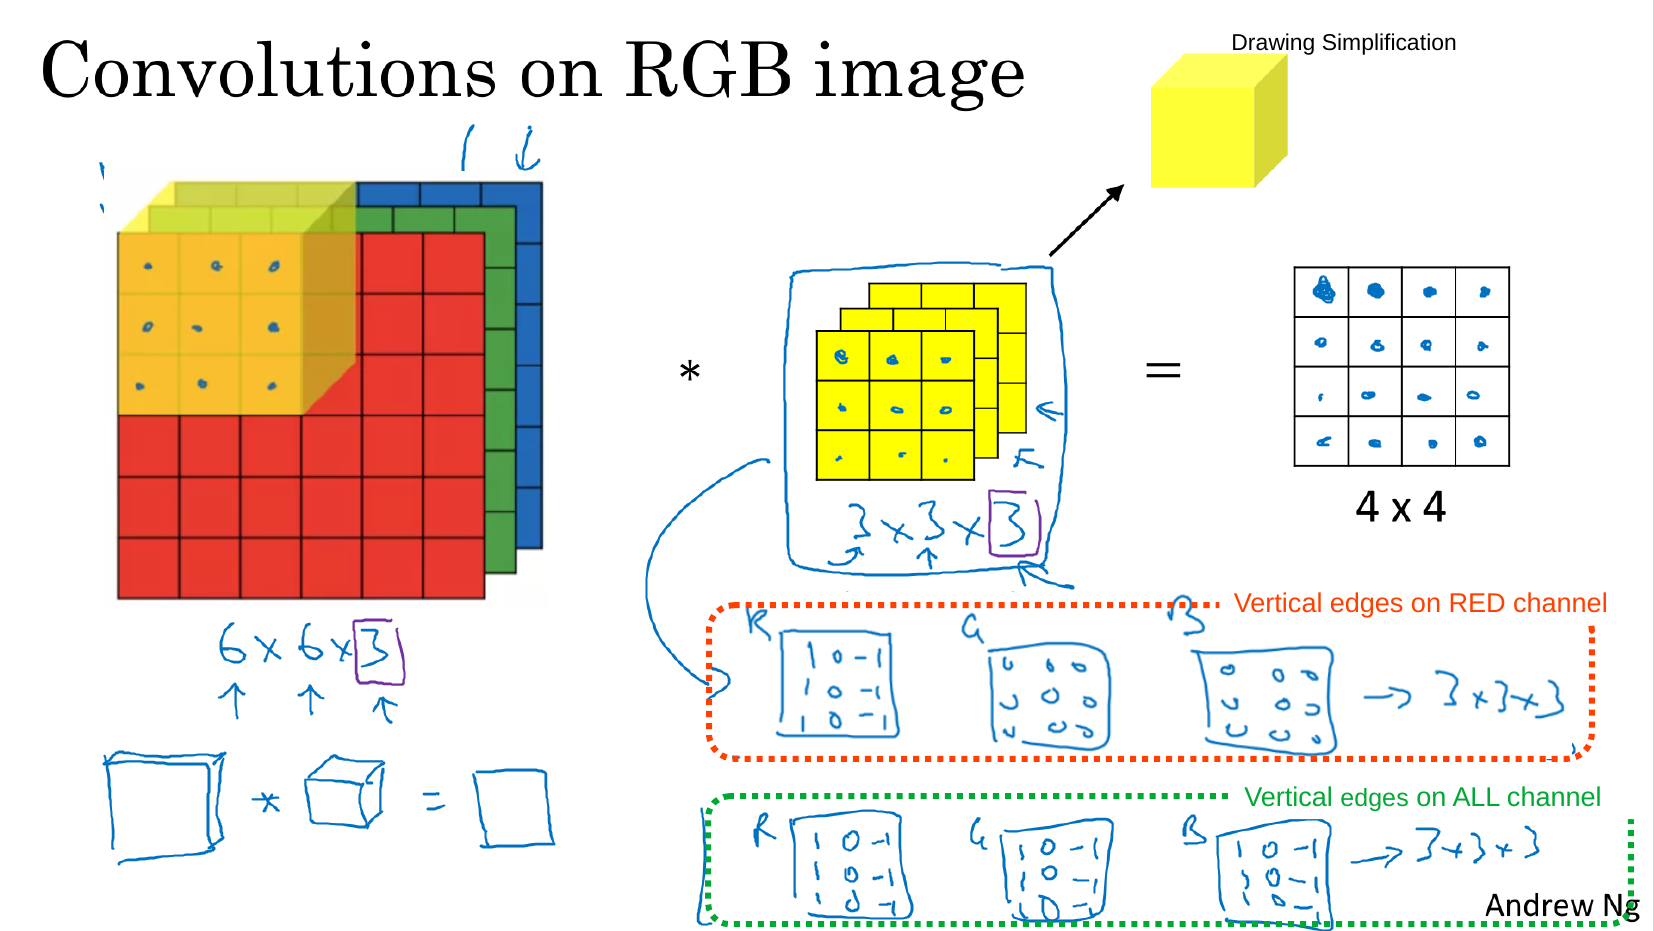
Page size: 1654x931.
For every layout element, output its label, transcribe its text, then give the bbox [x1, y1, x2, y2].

text_box Vertical edges on RED channel [1219, 580, 1623, 626]
picture [0, 0, 1654, 931]
text_box [682, 729, 1370, 808]
text_box Vertical edges on ALL channel [1229, 774, 1646, 820]
text_box Drawing Simplification [1216, 21, 1518, 69]
